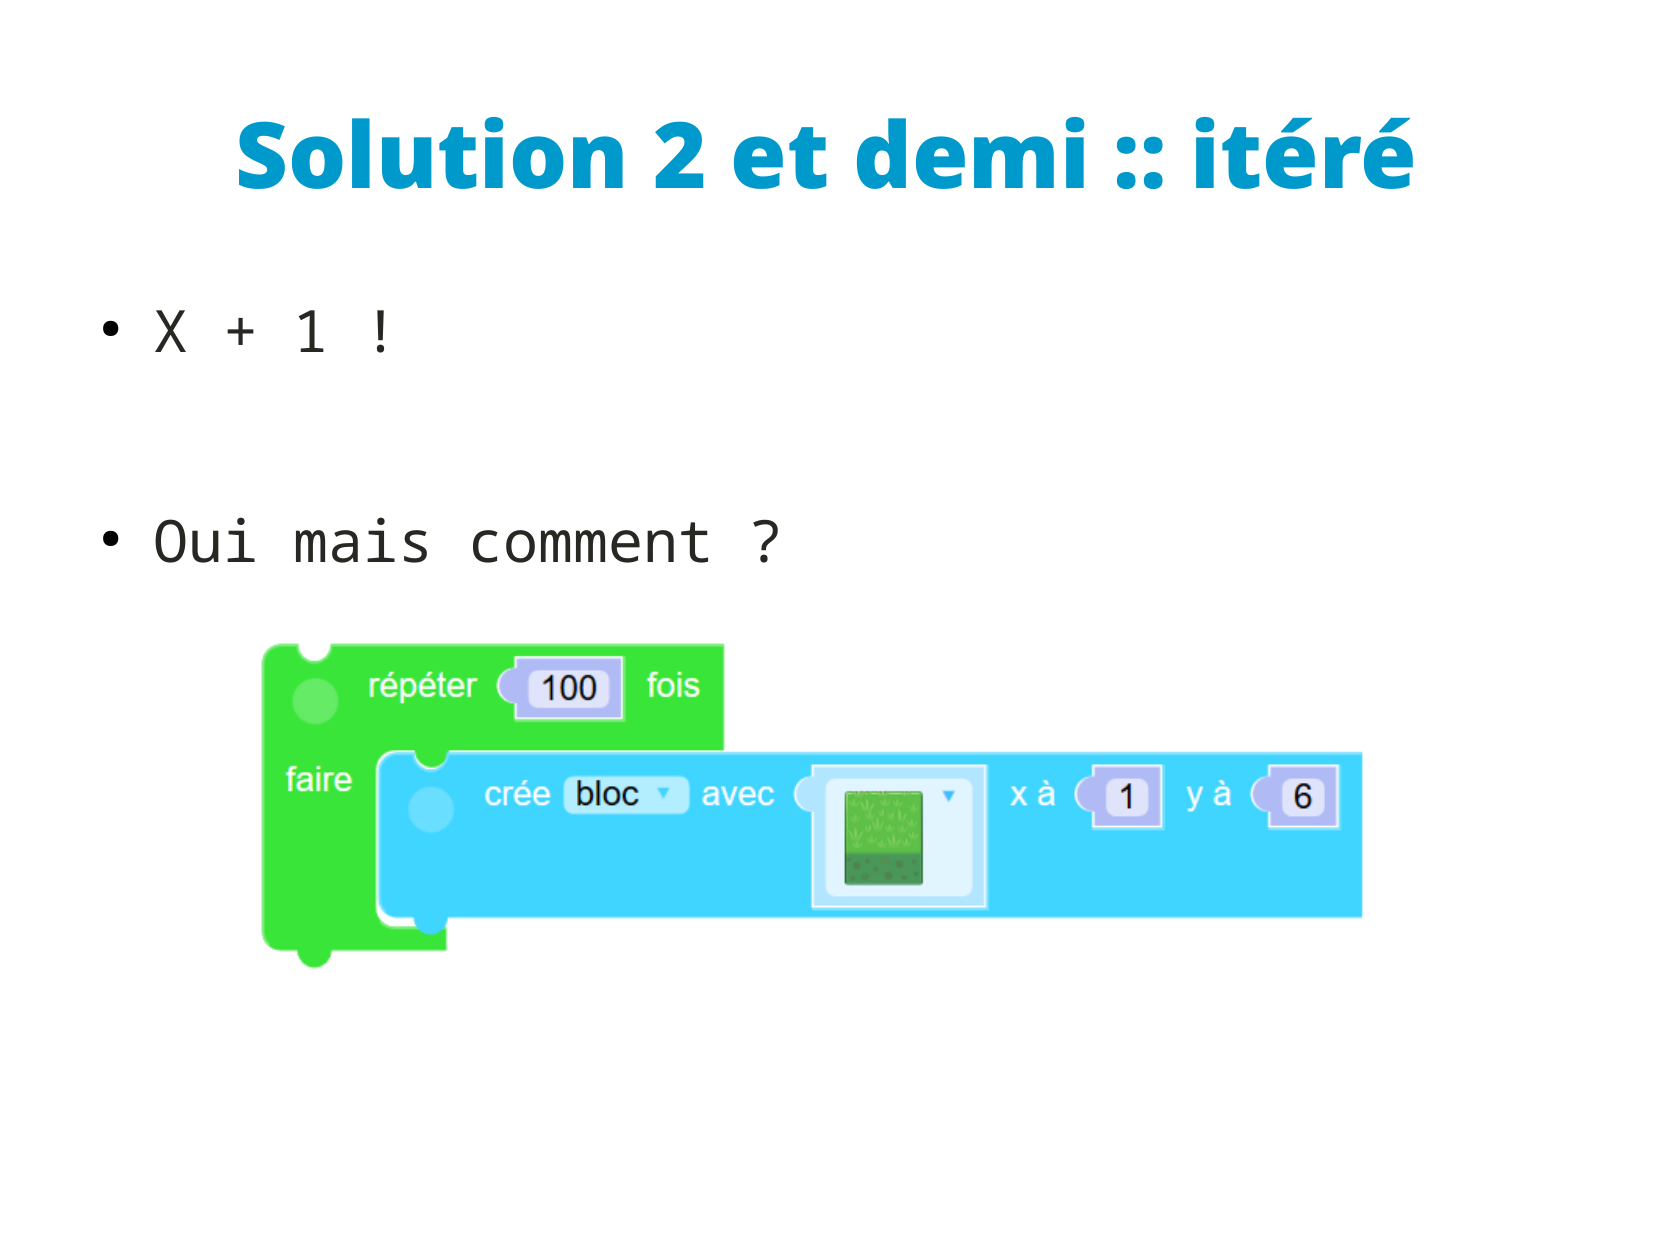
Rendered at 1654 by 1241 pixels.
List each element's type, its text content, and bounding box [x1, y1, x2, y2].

picture [243, 625, 1411, 994]
list X + 1 ! Oui mais comment ? [82, 290, 1571, 1010]
title Solution 2 et demi :: itéré [82, 49, 1571, 257]
